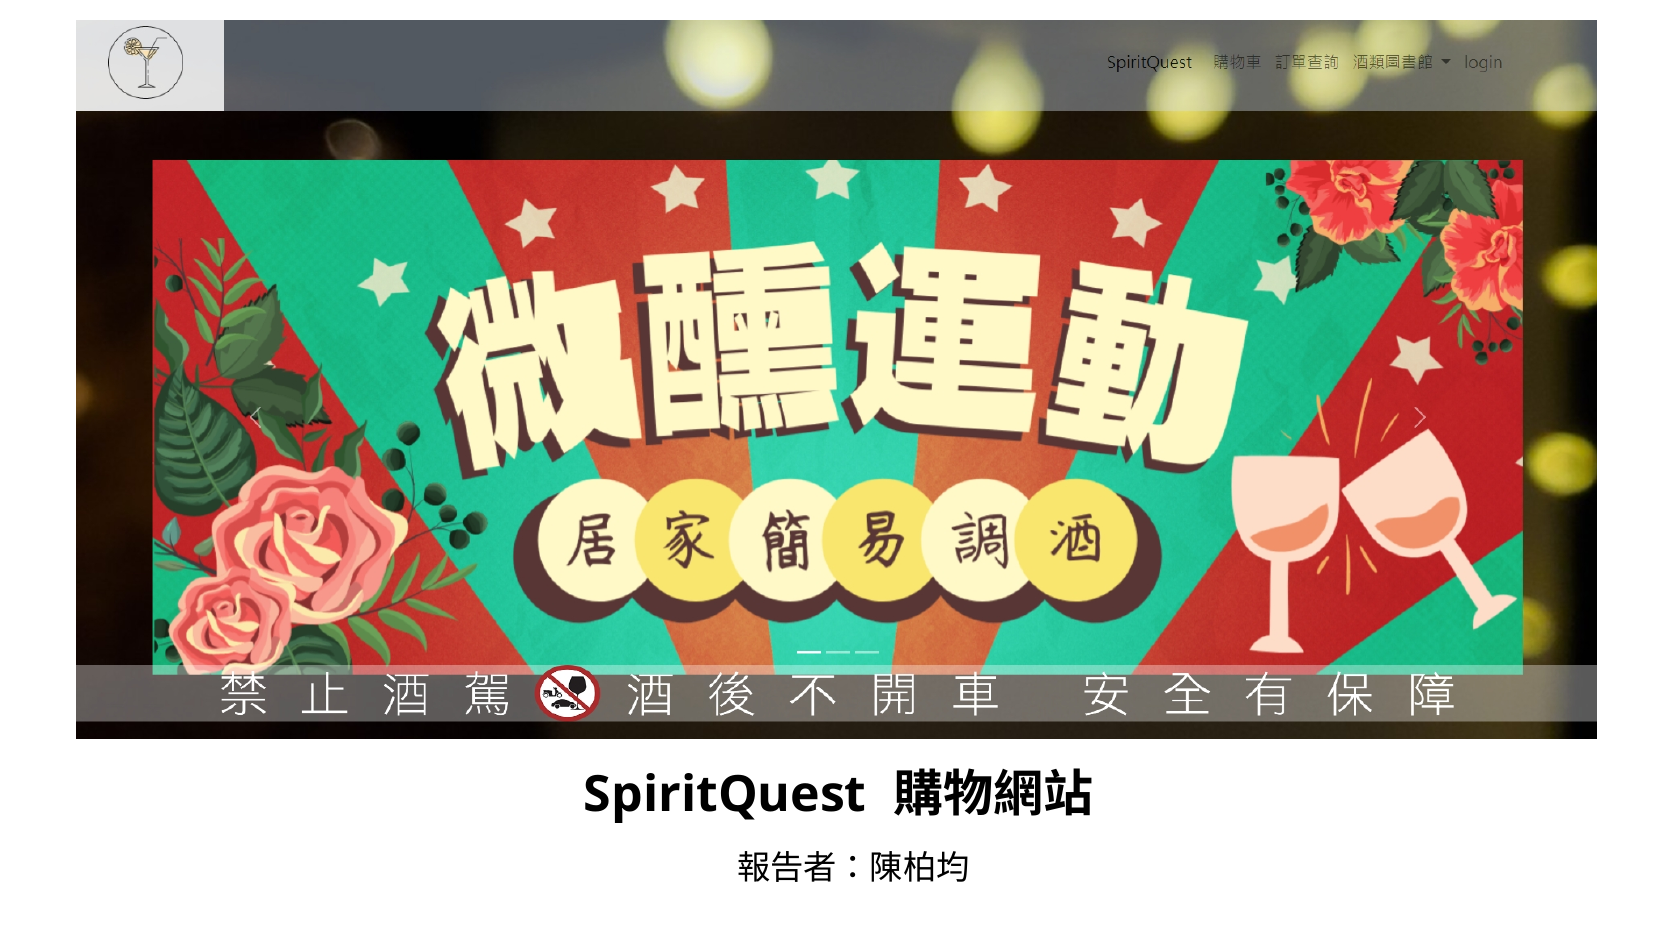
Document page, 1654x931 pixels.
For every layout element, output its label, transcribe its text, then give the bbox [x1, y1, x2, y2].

title SpiritQuest 購物網站 [177, 756, 1501, 823]
picture [76, 20, 1597, 739]
subtitle 報告者：陳柏均 [555, 826, 1152, 905]
